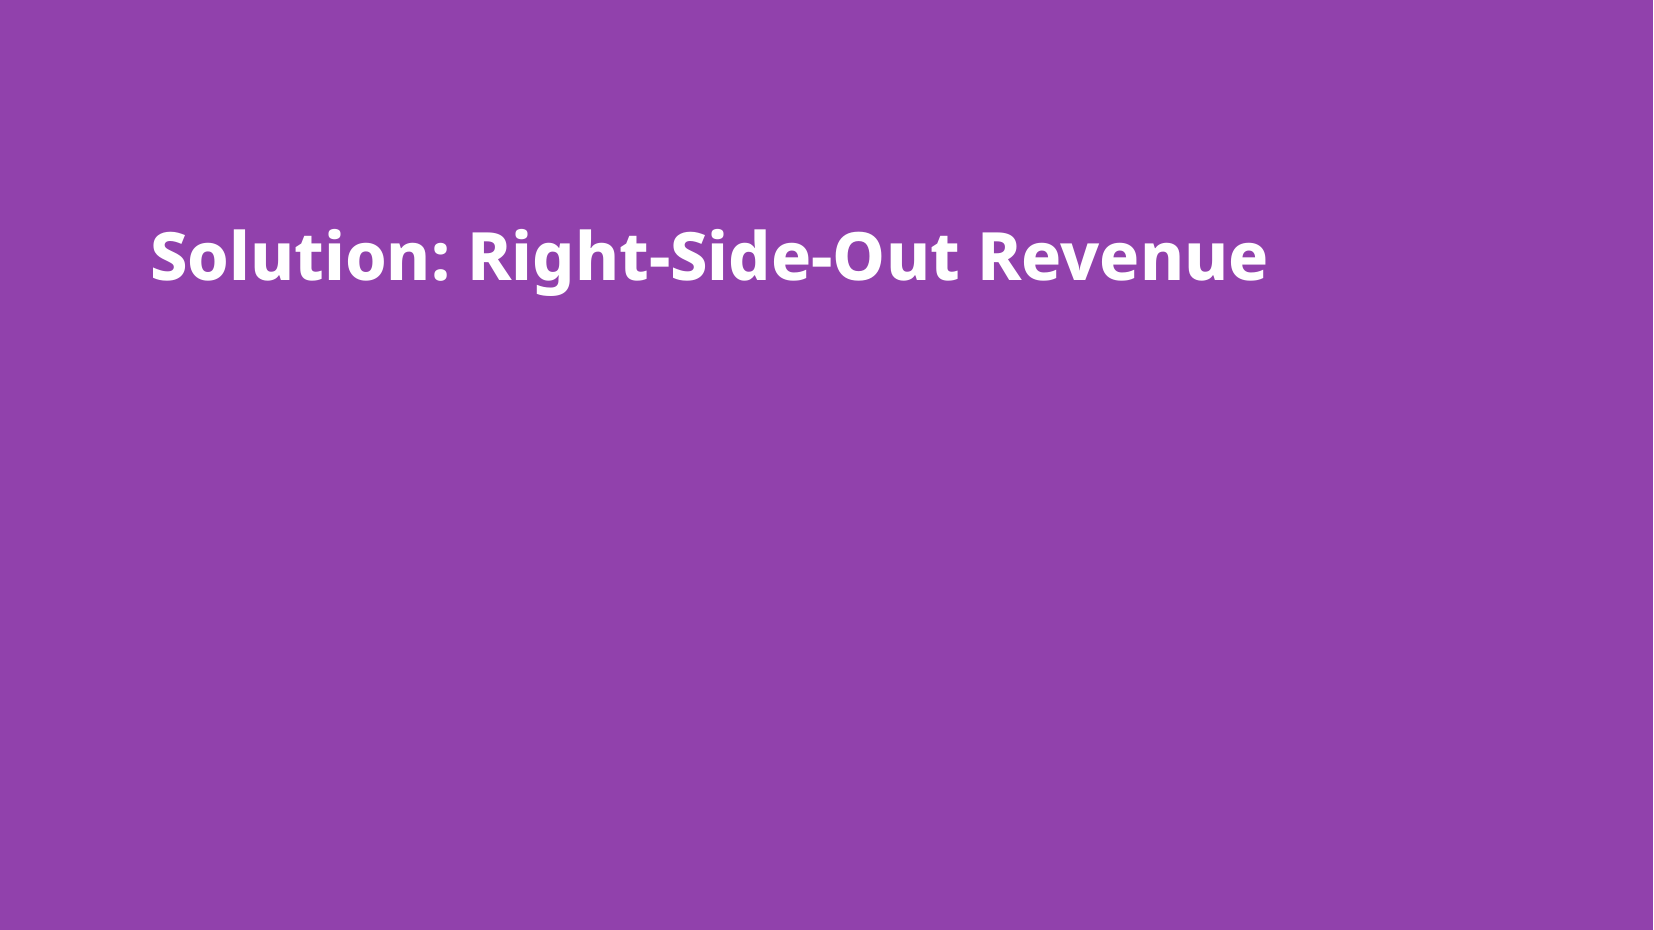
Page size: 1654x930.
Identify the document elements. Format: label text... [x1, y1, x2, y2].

title Solution: Right-Side-Out Revenue [150, 144, 1501, 301]
